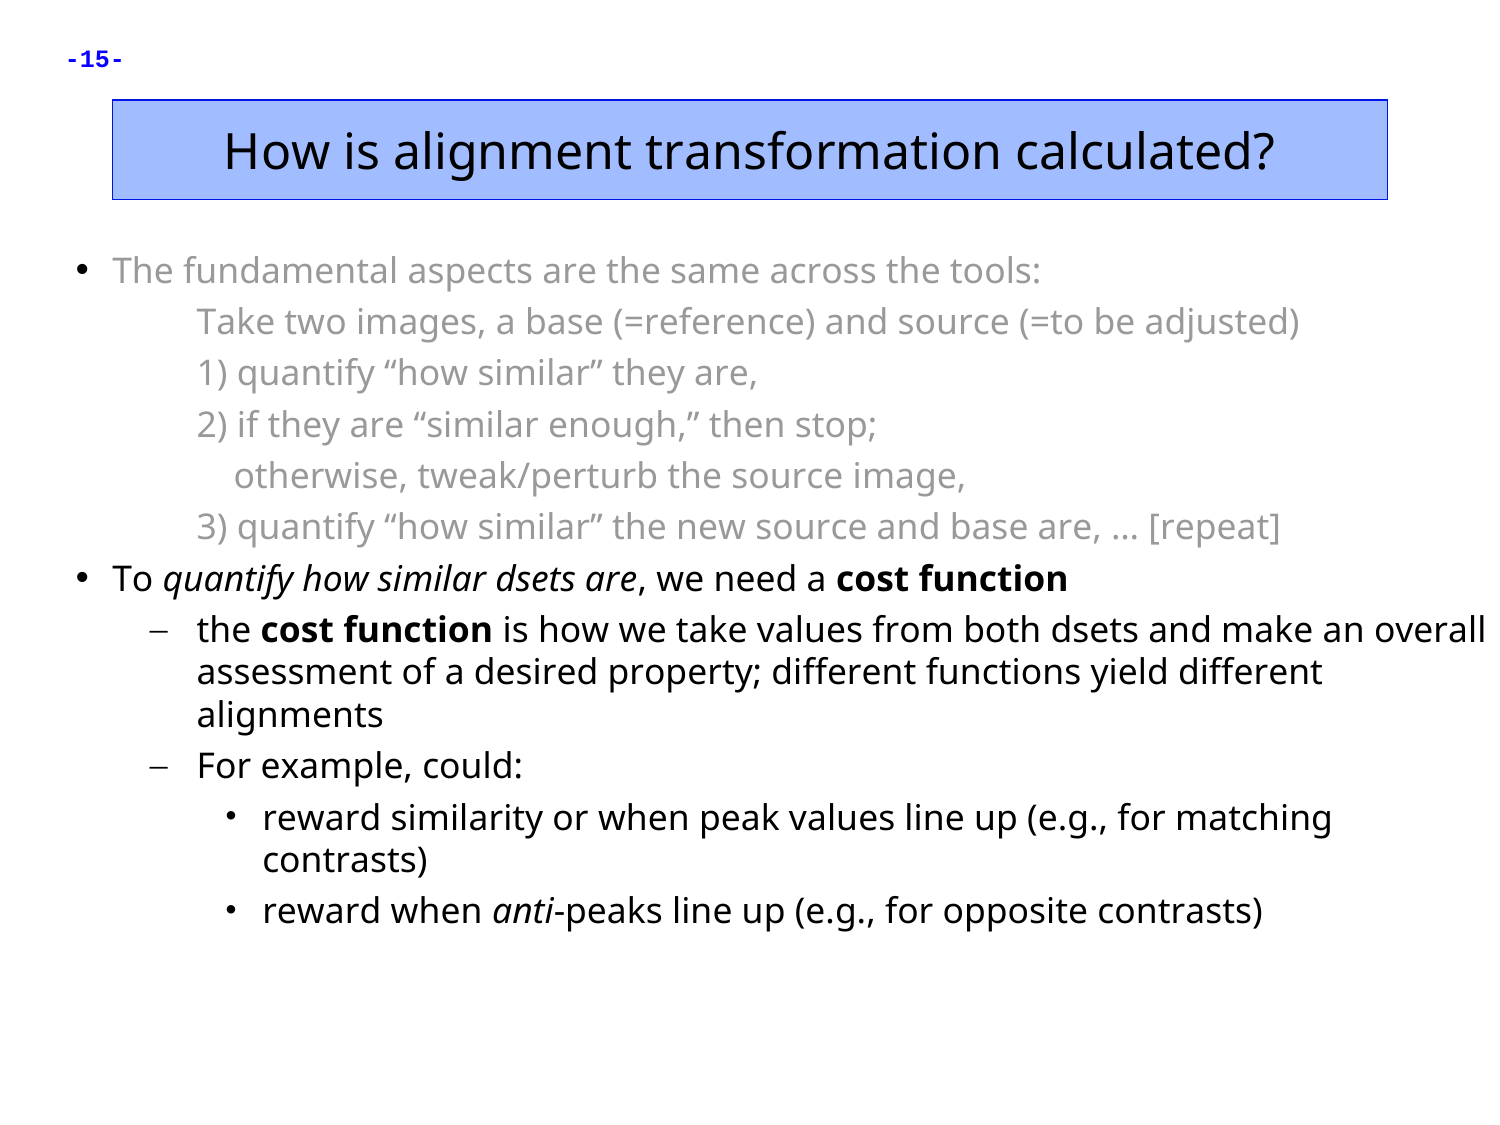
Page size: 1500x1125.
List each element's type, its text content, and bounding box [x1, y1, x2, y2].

text_box The fundamental aspects are the same across the tools: Take two images, a base (=reference) and source (=to be adjusted) 1) quantify “how similar” they are, 2) if they are “similar enough,” then stop; otherwise, tweak/perturb the source image, 3) quantify “how similar” the new source and base are, … [repeat] To quantify how similar dsets are, we need a cost function the cost function is how we take values from both dsets and make an overall assessment of a desired property; different functions yield different alignments For example, could: reward similarity or when peak values line up (e.g., for matching contrasts) reward when anti-peaks line up (e.g., for opposite contrasts) [60, 239, 1500, 1040]
text_box How is alignment transformation calculated? [112, 99, 1388, 200]
